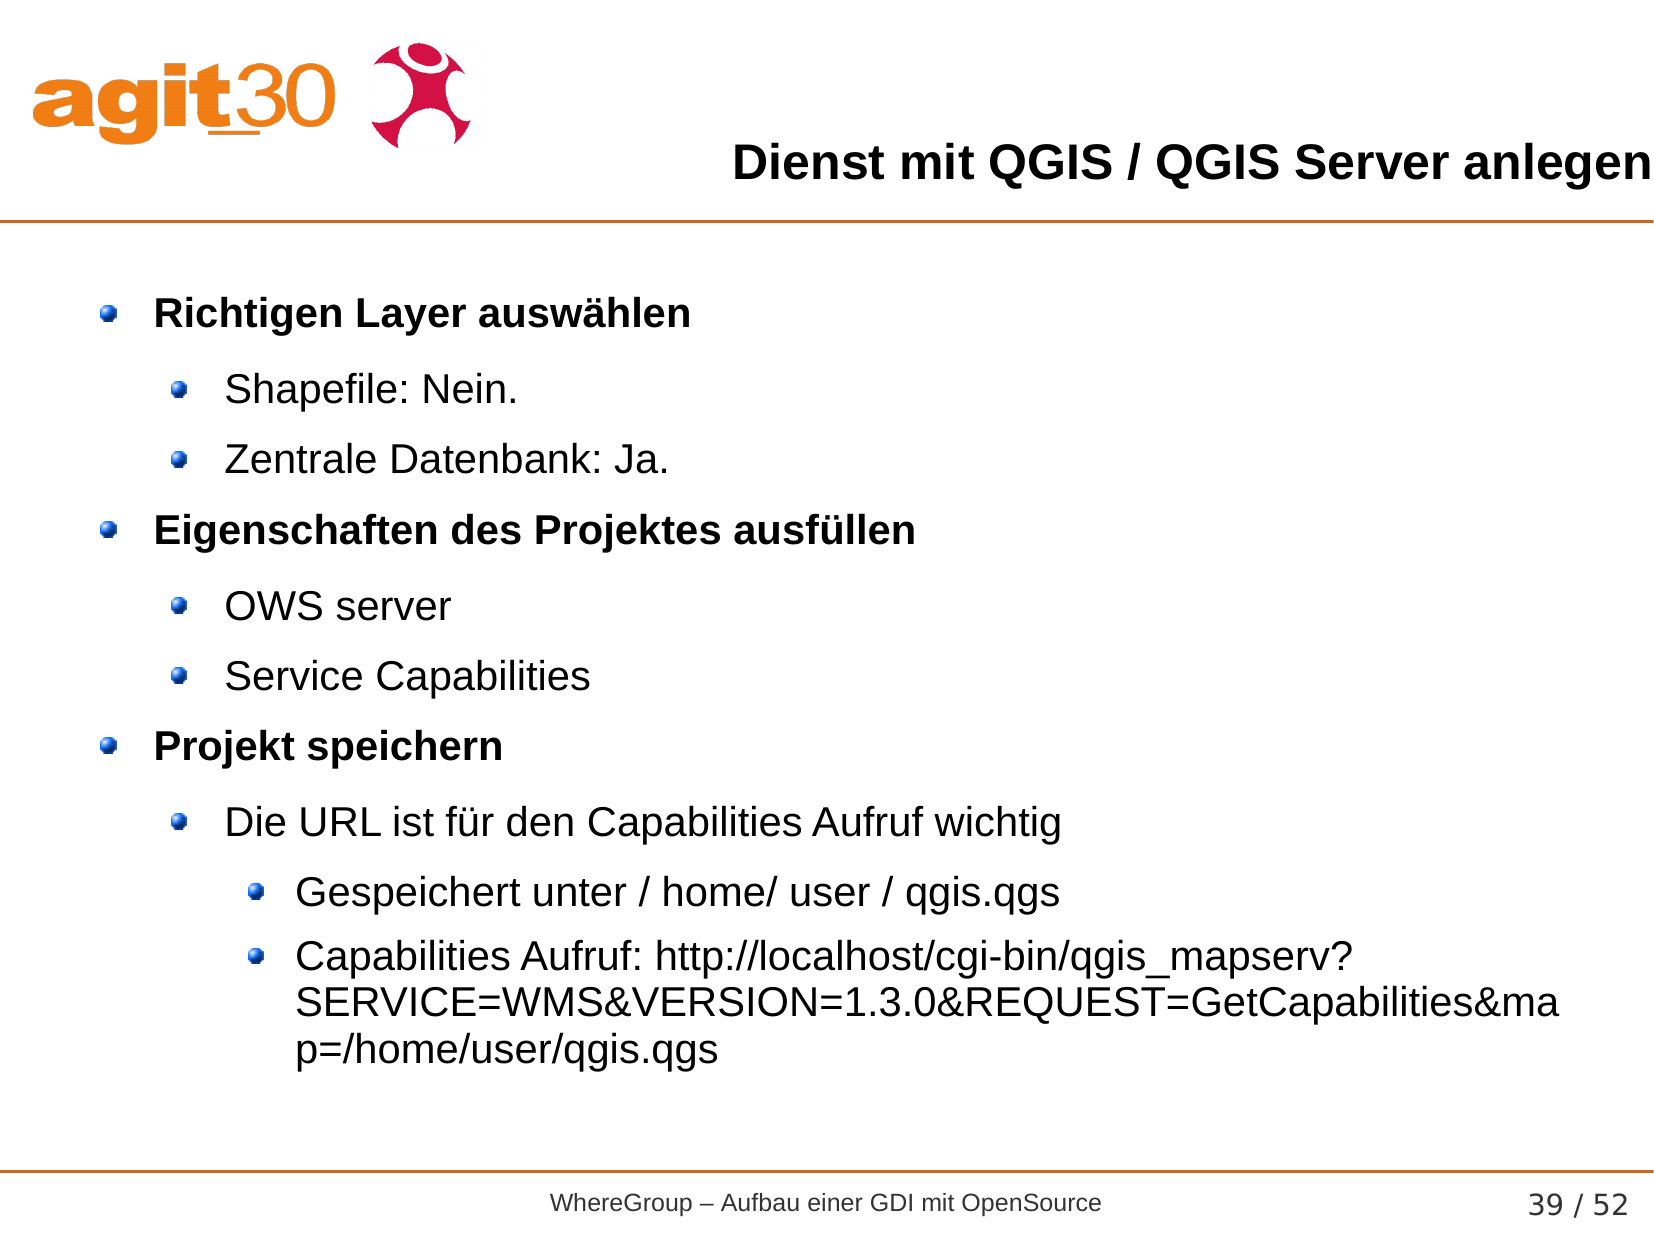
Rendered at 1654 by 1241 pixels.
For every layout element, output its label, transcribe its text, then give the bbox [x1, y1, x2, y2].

list Richtigen Layer auswählen Shapefile: Nein. Zentrale Datenbank: Ja. Eigenschaften des Projektes ausfüllen OWS server Service Capabilities Projekt speichern Die URL ist für den Capabilities Aufruf wichtig Gespeichert unter / home/ user / qgis.qgs Capabilities Aufruf: http://localhost/cgi-bin/qgis_mapserv?SERVICE=WMS&VERSION=1.3.0&REQUEST=GetCapabilities&map=/home/user/qgis.qgs [82, 290, 1571, 1109]
picture [29, 58, 340, 148]
title Dienst mit QGIS / QGIS Server anlegen [265, 118, 1654, 207]
